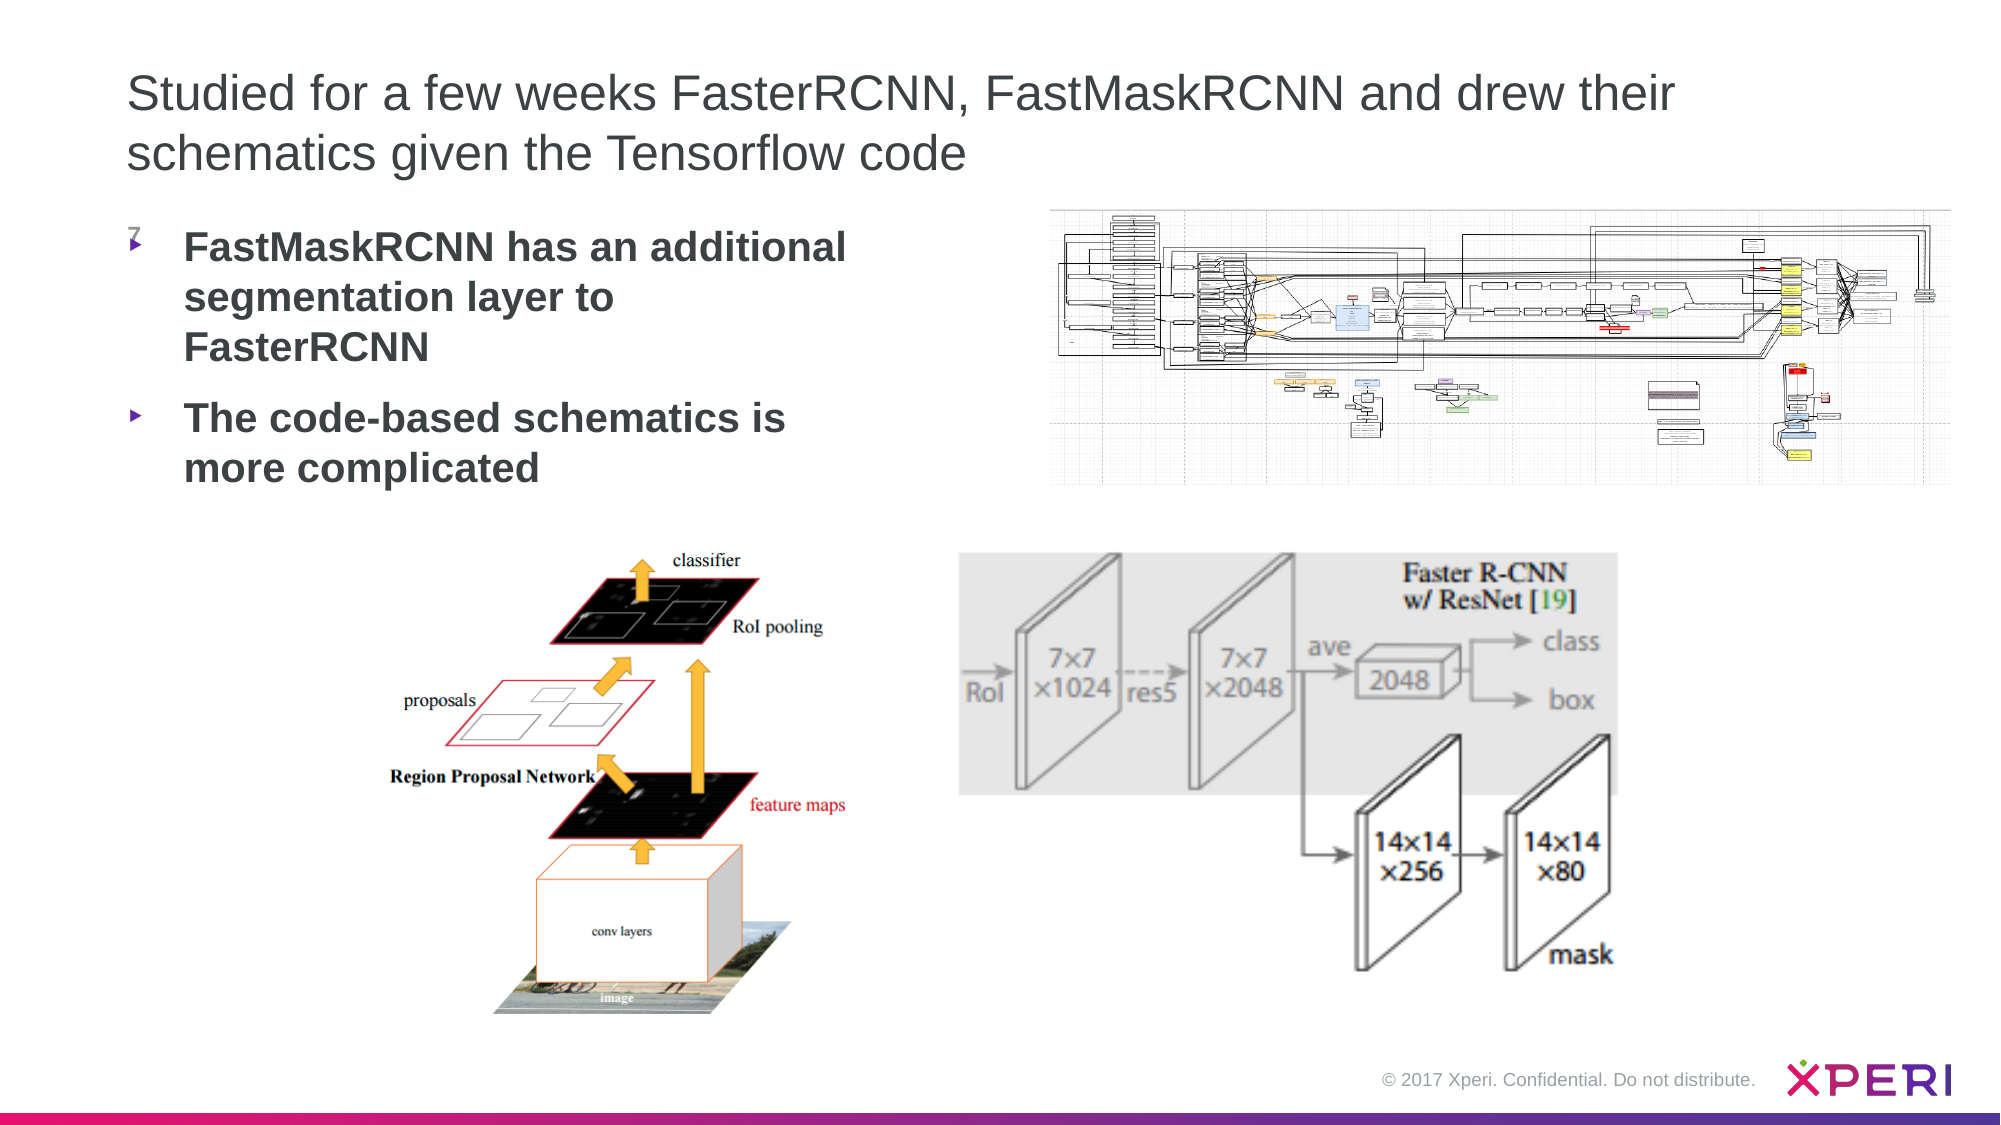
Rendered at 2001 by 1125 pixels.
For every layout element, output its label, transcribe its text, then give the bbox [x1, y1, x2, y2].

title [545, 146, 557, 157]
title [890, 146, 904, 157]
title [935, 136, 1872, 157]
title [638, 146, 652, 154]
title [211, 146, 225, 154]
title [778, 136, 931, 157]
title [126, 136, 179, 157]
title [184, 136, 540, 157]
title [718, 146, 732, 157]
title [397, 146, 410, 157]
title [946, 146, 960, 154]
title [184, 146, 196, 157]
title [240, 147, 251, 157]
title [572, 146, 586, 154]
picture [0, 0, 2000, 1125]
title [490, 146, 502, 157]
title [666, 146, 678, 157]
list FastMaskRCNN has an additional segmentation layer to FasterRCNN The code-based schematics is more complicated [127, 219, 871, 1009]
title [624, 136, 761, 157]
title [788, 146, 802, 157]
list <number> [871, 219, 1874, 1009]
title [255, 147, 266, 157]
title Studied for a few weeks FasterRCNN, FastMaskRCNN and drew their schematics given the Tensorflow code [126, 60, 1872, 136]
title [765, 136, 773, 157]
title [918, 146, 931, 157]
title [461, 146, 475, 154]
title [545, 136, 619, 157]
